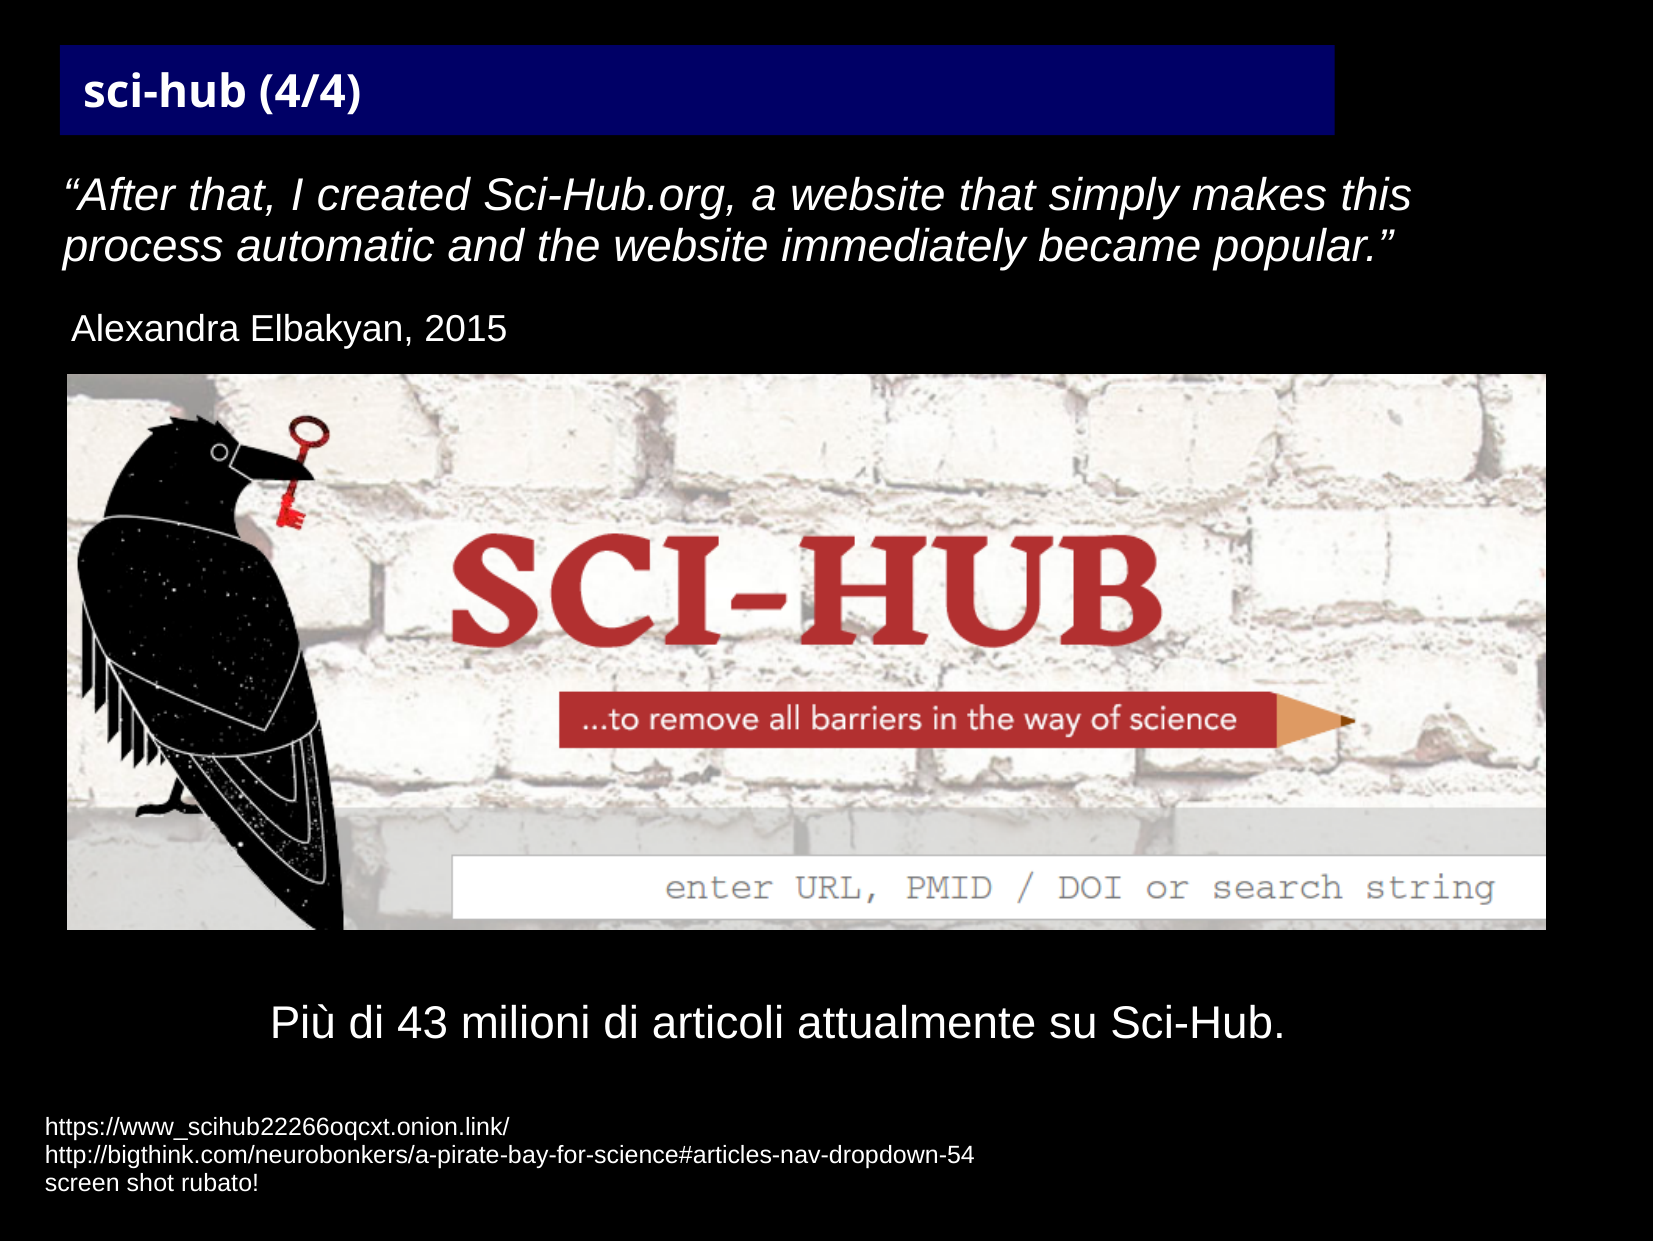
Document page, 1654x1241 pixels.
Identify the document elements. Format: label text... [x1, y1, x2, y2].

text_box Più di 43 milioni di articoli attualmente su Sci-Hub. [255, 990, 1606, 1108]
list sci-hub (4/4) [59, 45, 1335, 136]
text_box Alexandra Elbakyan, 2015 [56, 300, 736, 441]
picture [67, 374, 1546, 930]
text_box “After that, I created Sci-Hub.org, a website that simply makes this process automatic and the website immediately became popular.” [48, 161, 1429, 535]
text_box https://www_scihub22266oqcxt.onion.link/ http://bigthink.com/neurobonkers/a-pirate-bay-for-science#articles-nav-dropdown-54 screen shot rubato! [30, 1105, 1606, 1233]
